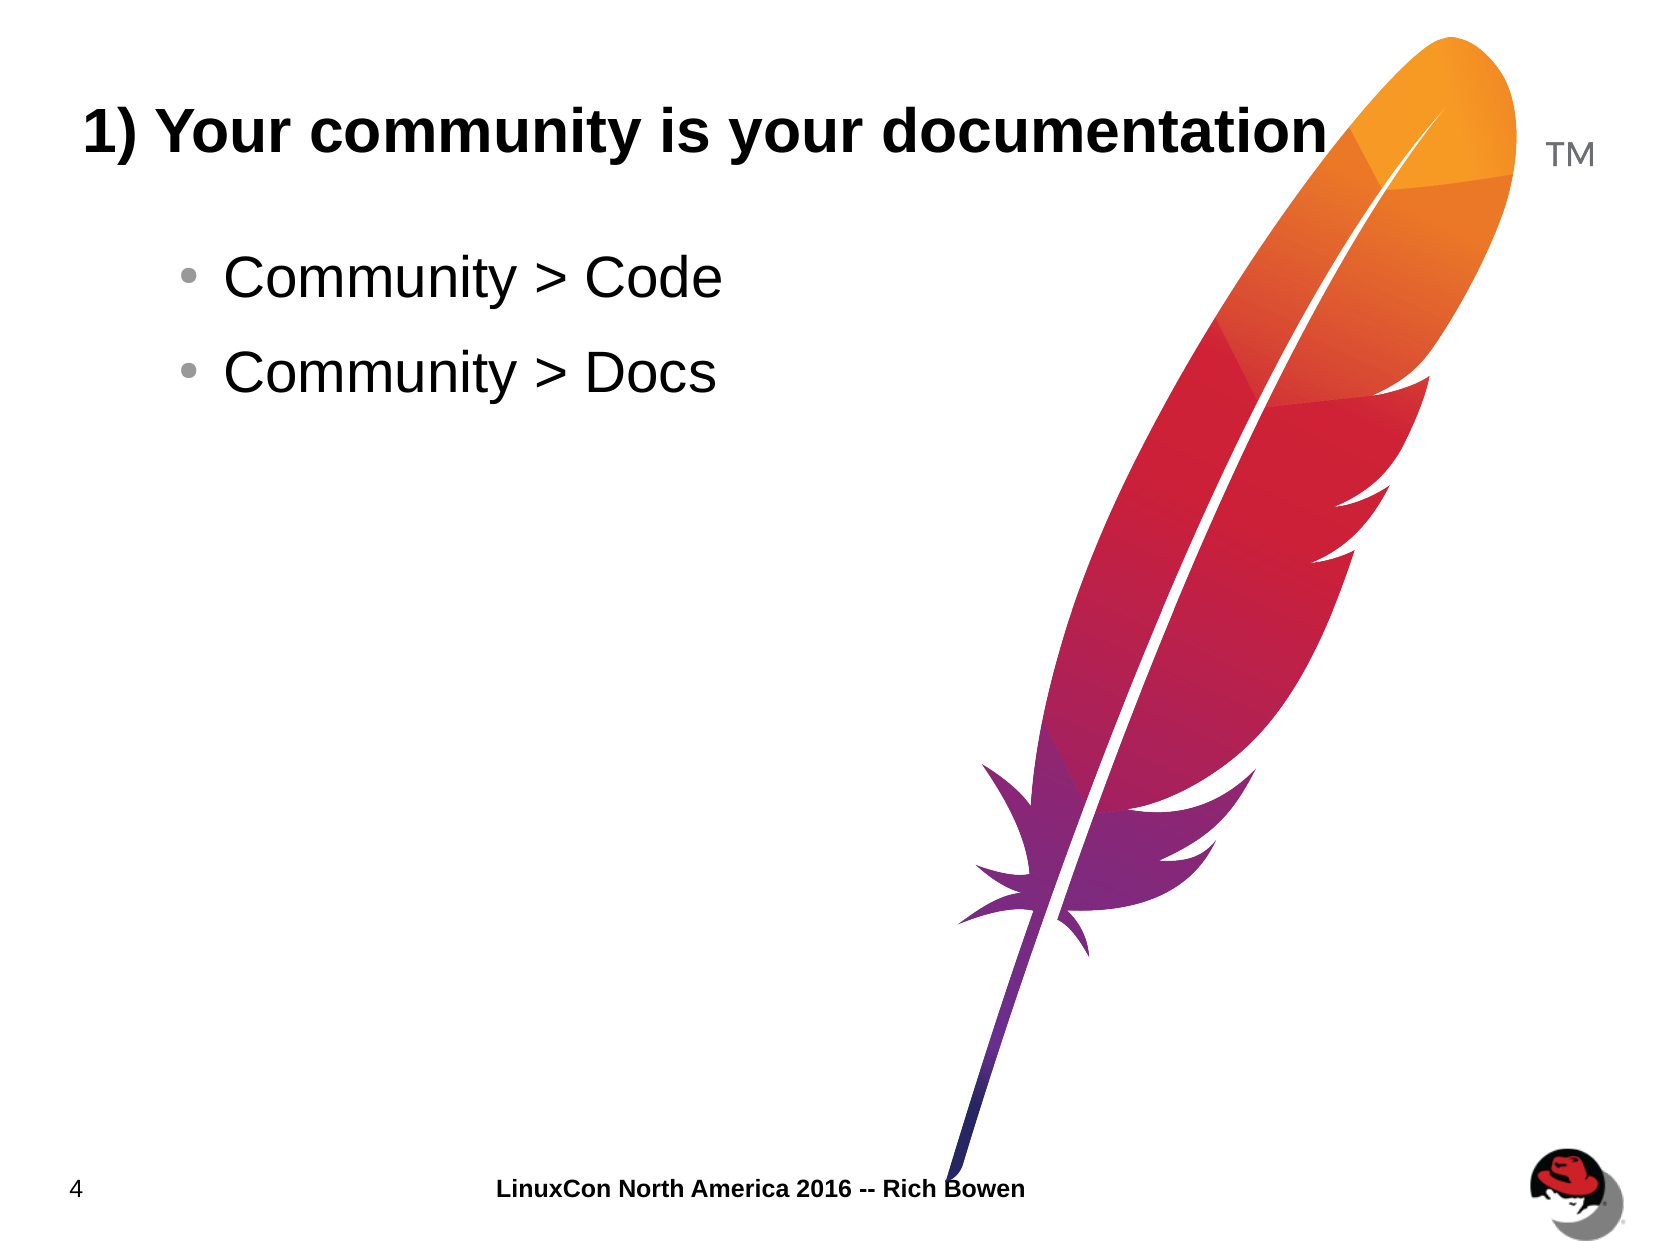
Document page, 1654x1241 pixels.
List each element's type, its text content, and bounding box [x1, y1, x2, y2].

title 1) Your community is your documentation [82, 37, 945, 226]
list Community > Code Community > Docs [86, 244, 945, 1039]
picture [945, 37, 1613, 1224]
